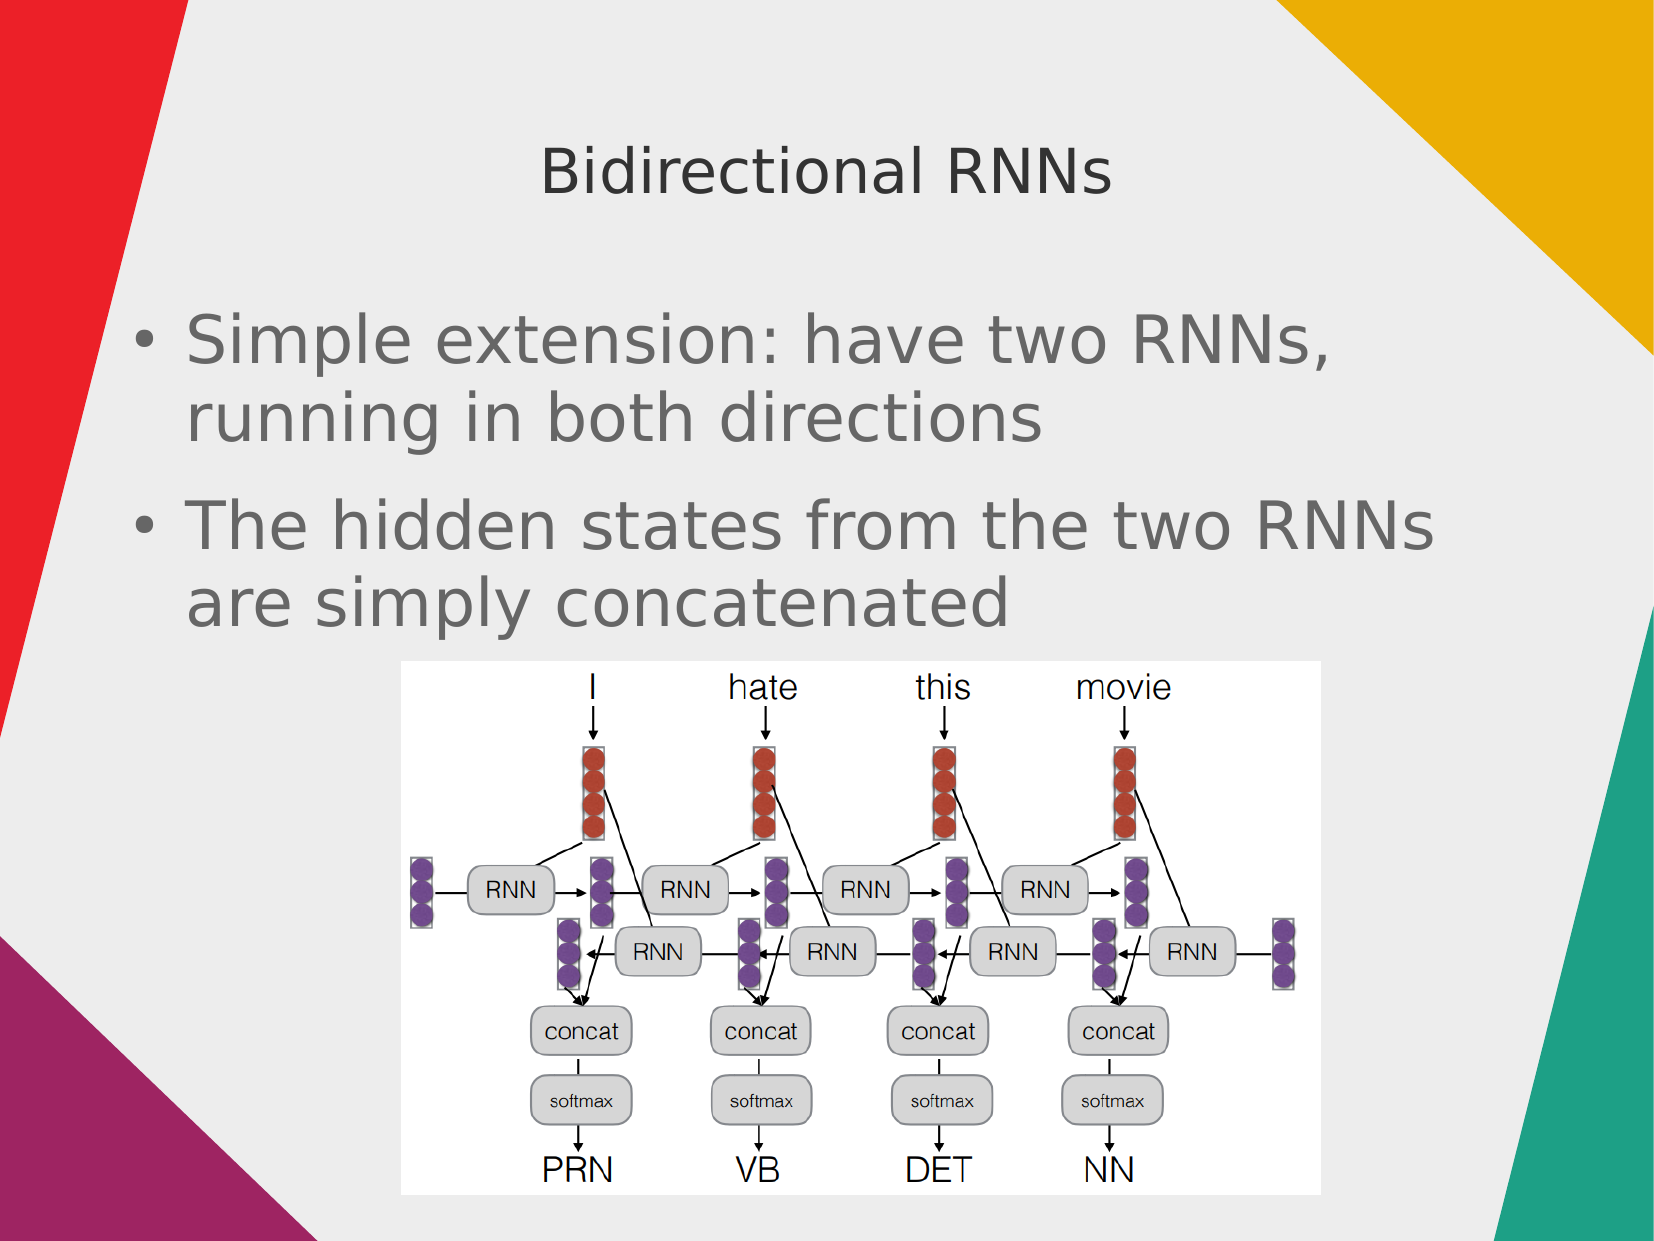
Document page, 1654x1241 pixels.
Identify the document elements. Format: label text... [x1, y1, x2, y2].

picture [401, 661, 1321, 1195]
list Simple extension: have two RNNs, running in both directions The hidden states from the two RNNs are simply concatenated [114, 302, 1539, 651]
title Bidirectional RNNs [114, 73, 1539, 271]
